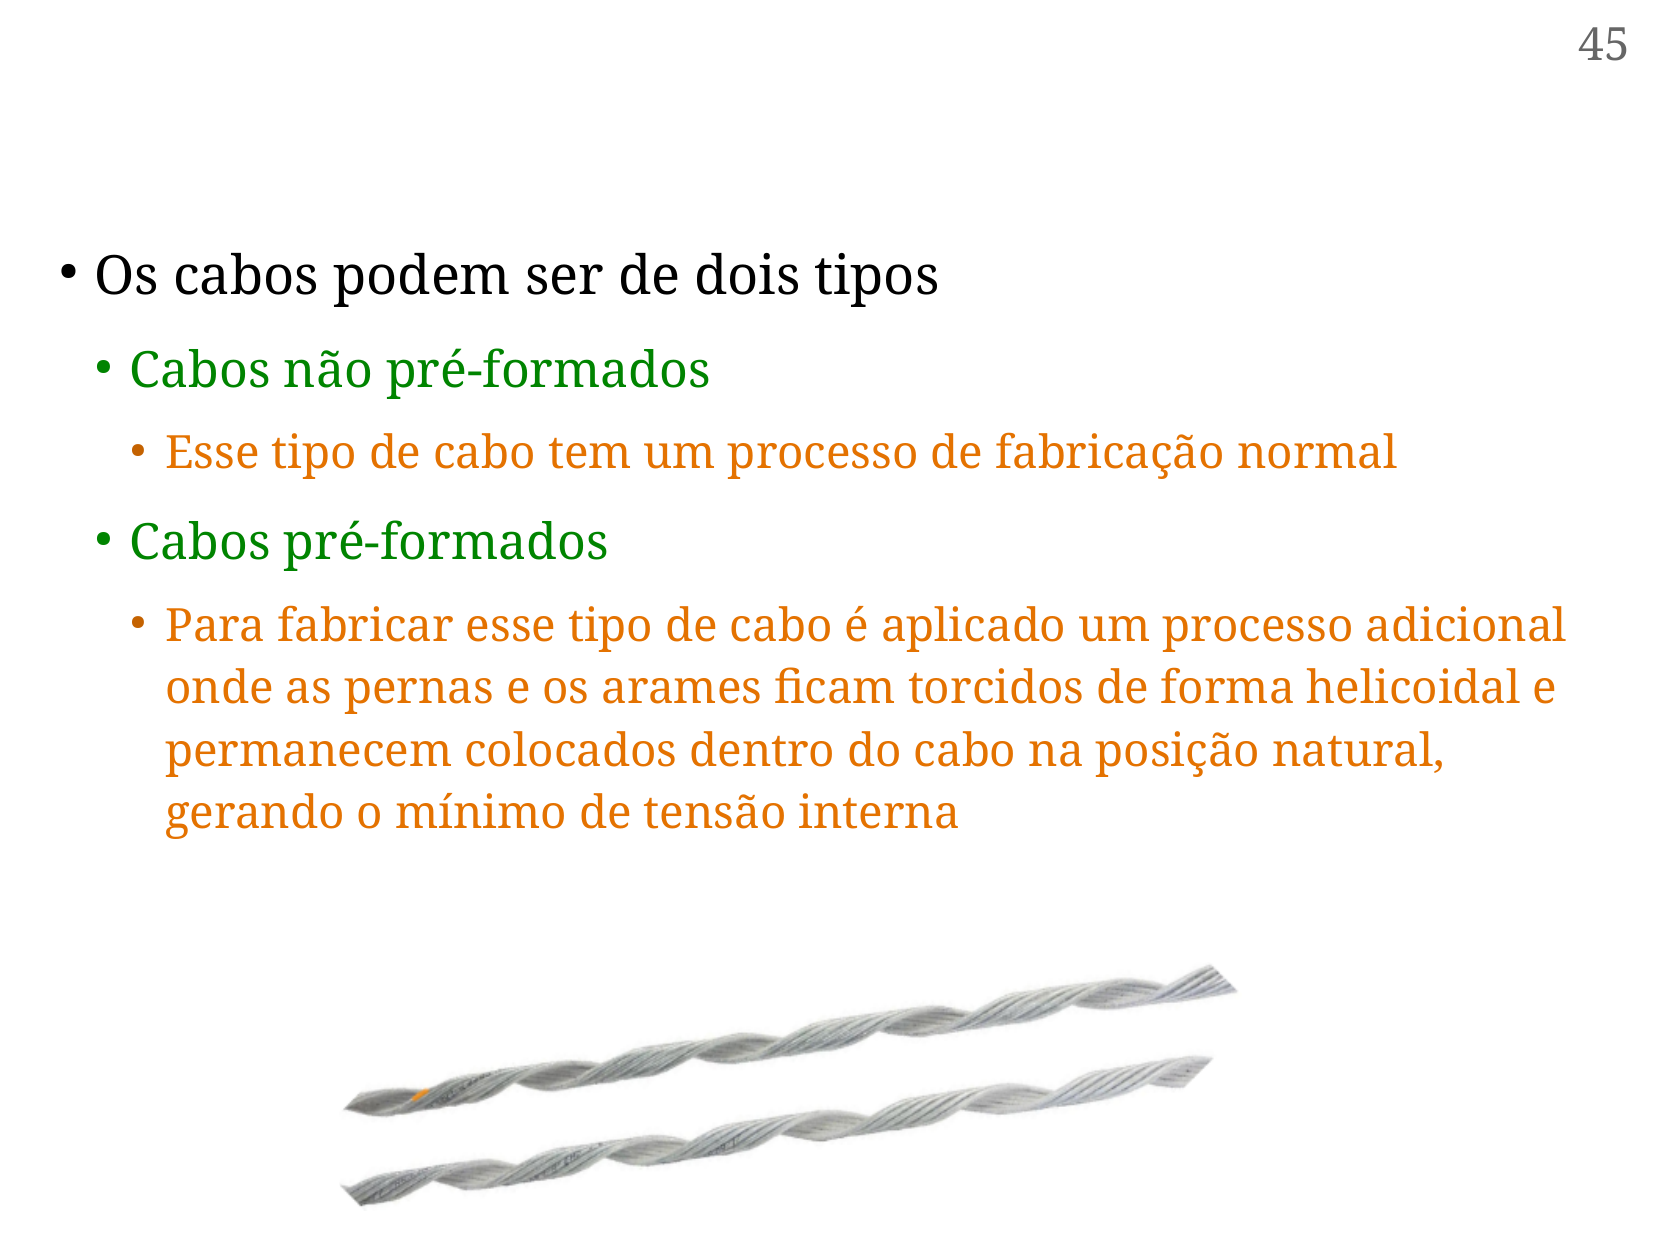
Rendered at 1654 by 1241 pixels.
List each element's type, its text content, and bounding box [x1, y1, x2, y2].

list Os cabos podem ser de dois tipos Cabos não pré-formados Esse tipo de cabo tem um processo de fabricação normal Cabos pré-formados Para fabricar esse tipo de cabo é aplicado um processo adicional onde as pernas e os arames ficam torcidos de forma helicoidal e permanecem colocados dentro do cabo na posição natural, gerando o mínimo de tensão interna [59, 236, 1595, 1211]
picture [339, 962, 1242, 1211]
